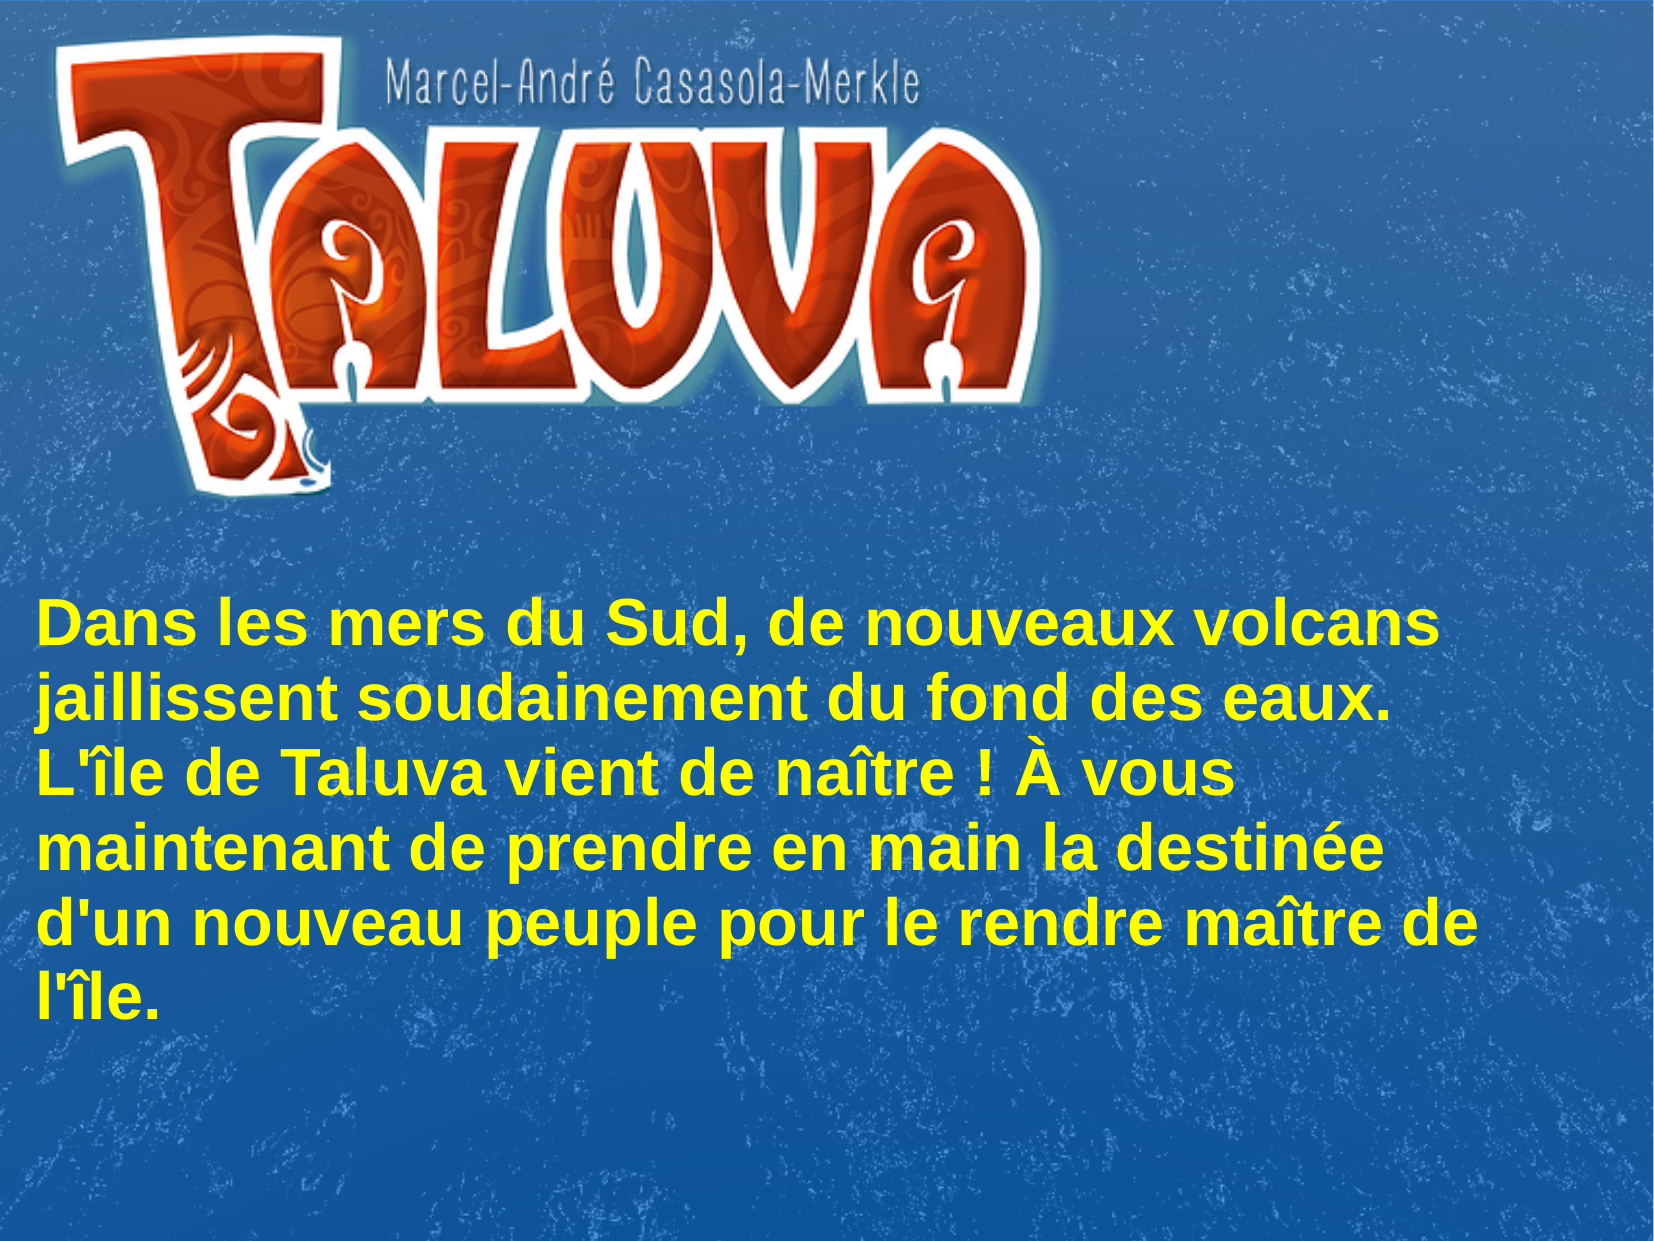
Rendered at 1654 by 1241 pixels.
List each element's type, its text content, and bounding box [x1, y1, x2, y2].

subtitle Dans les mers du Sud, de nouveaux volcans jaillissent soudainement du fond des eaux. L'île de Taluva vient de naître ! À vous maintenant de prendre en main la destinée d'un nouveau peuple pour le rendre maître de l'île. [35, 450, 1524, 1170]
picture [0, 0, 1654, 1241]
